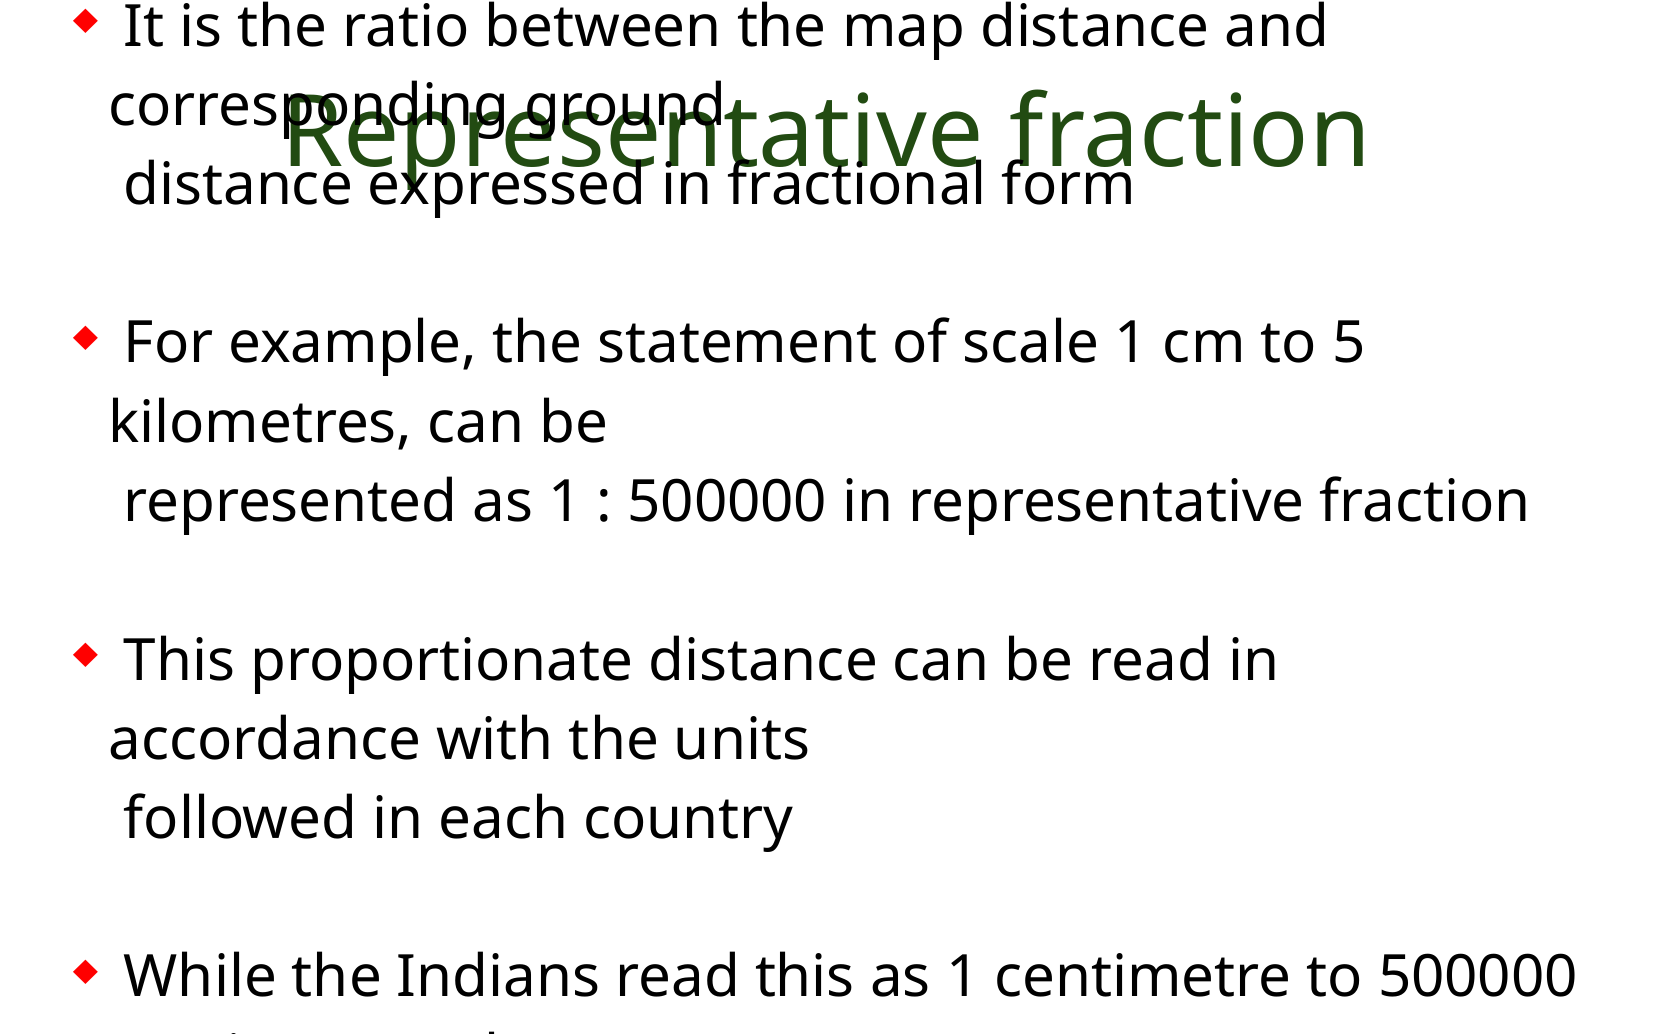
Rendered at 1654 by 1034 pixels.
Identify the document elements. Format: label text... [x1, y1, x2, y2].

title Representative fraction [82, 41, 1571, 73]
subtitle It is the ratio between the map distance and corresponding ground distance expressed in fractional form For example, the statement of scale 1 cm to 5 kilometres, can be represented as 1 : 500000 in representative fraction This proportionate distance can be read in accordance with the units followed in each country While the Indians read this as 1 centimetre to 500000 centimetres, the Europeans can read this as 1 inch to 500000 inches [73, 73, 1597, 1034]
